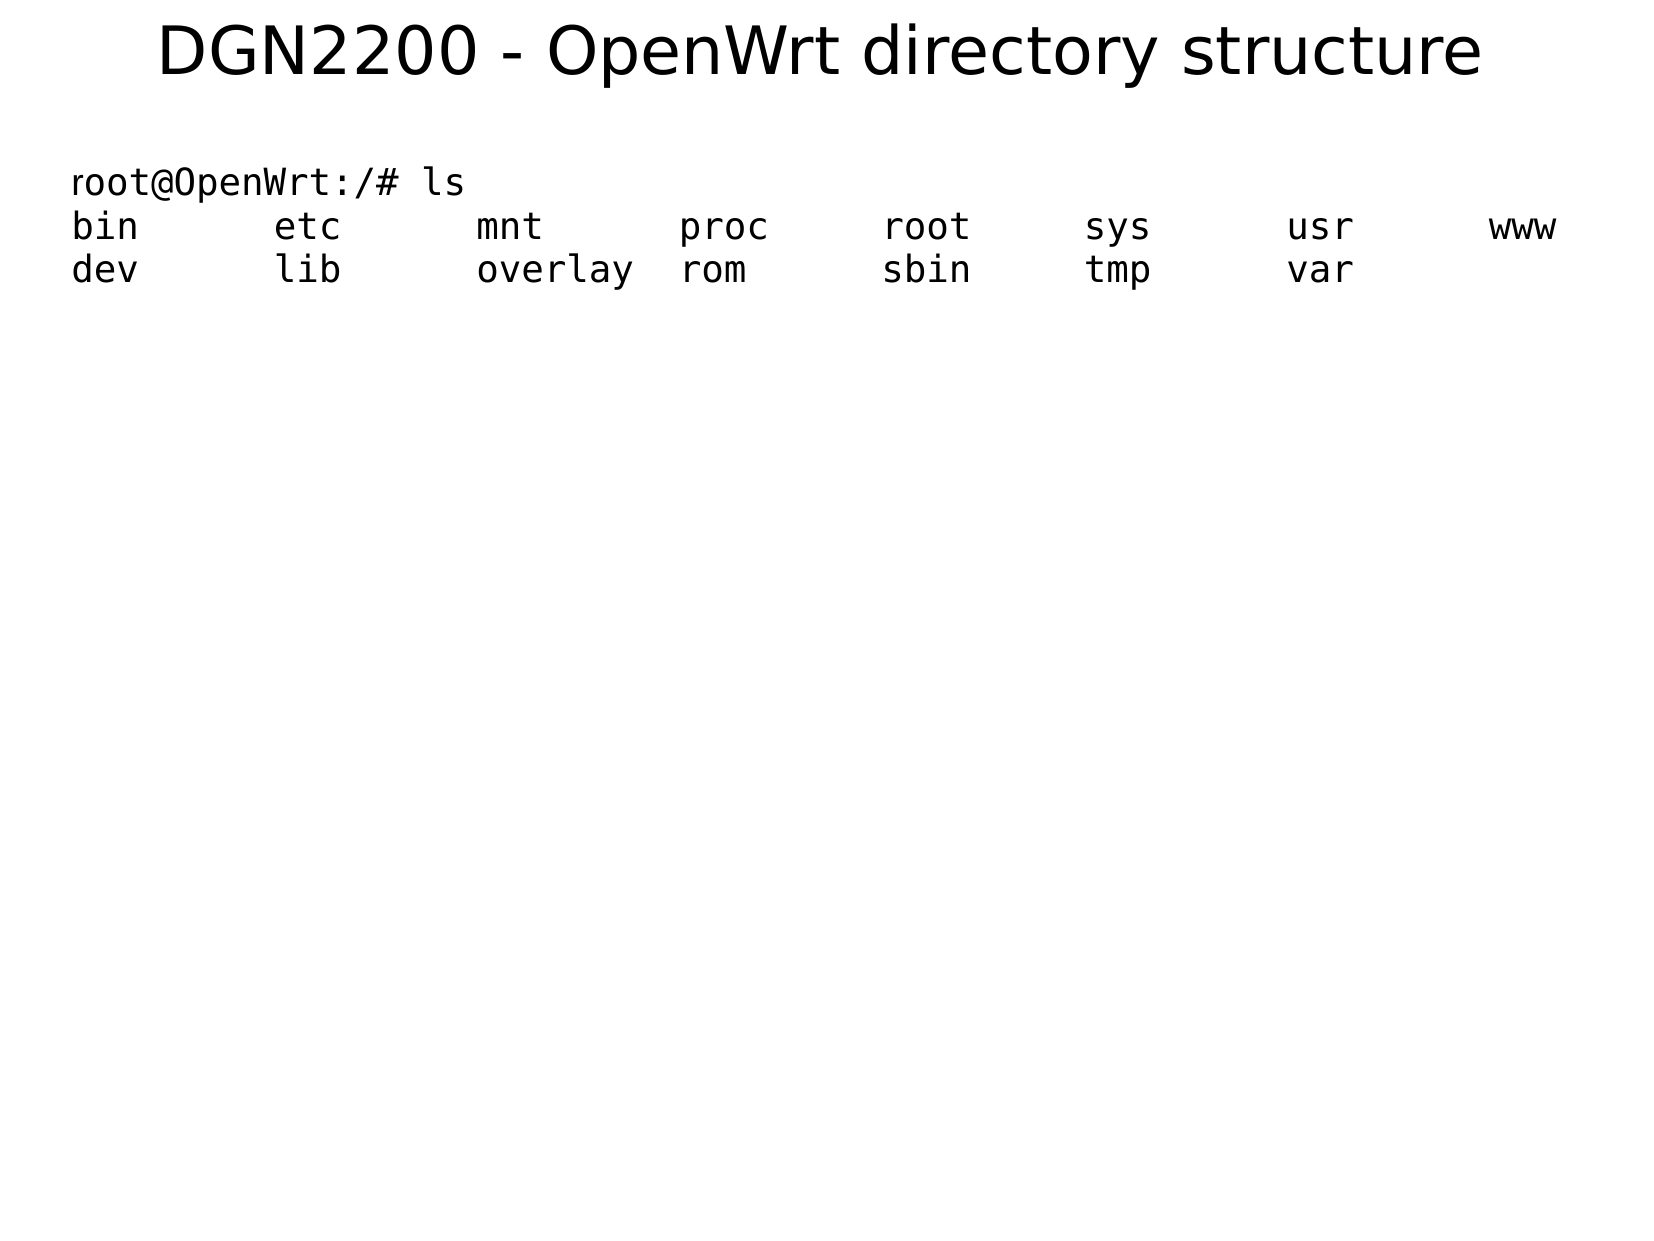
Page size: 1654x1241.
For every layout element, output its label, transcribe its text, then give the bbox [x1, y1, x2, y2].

text_box root@OpenWrt:/# ls bin etc mnt proc root sys usr www dev lib overlay rom sbin tmp var [56, 153, 1619, 299]
title DGN2200 - OpenWrt directory structure [0, 0, 1642, 104]
